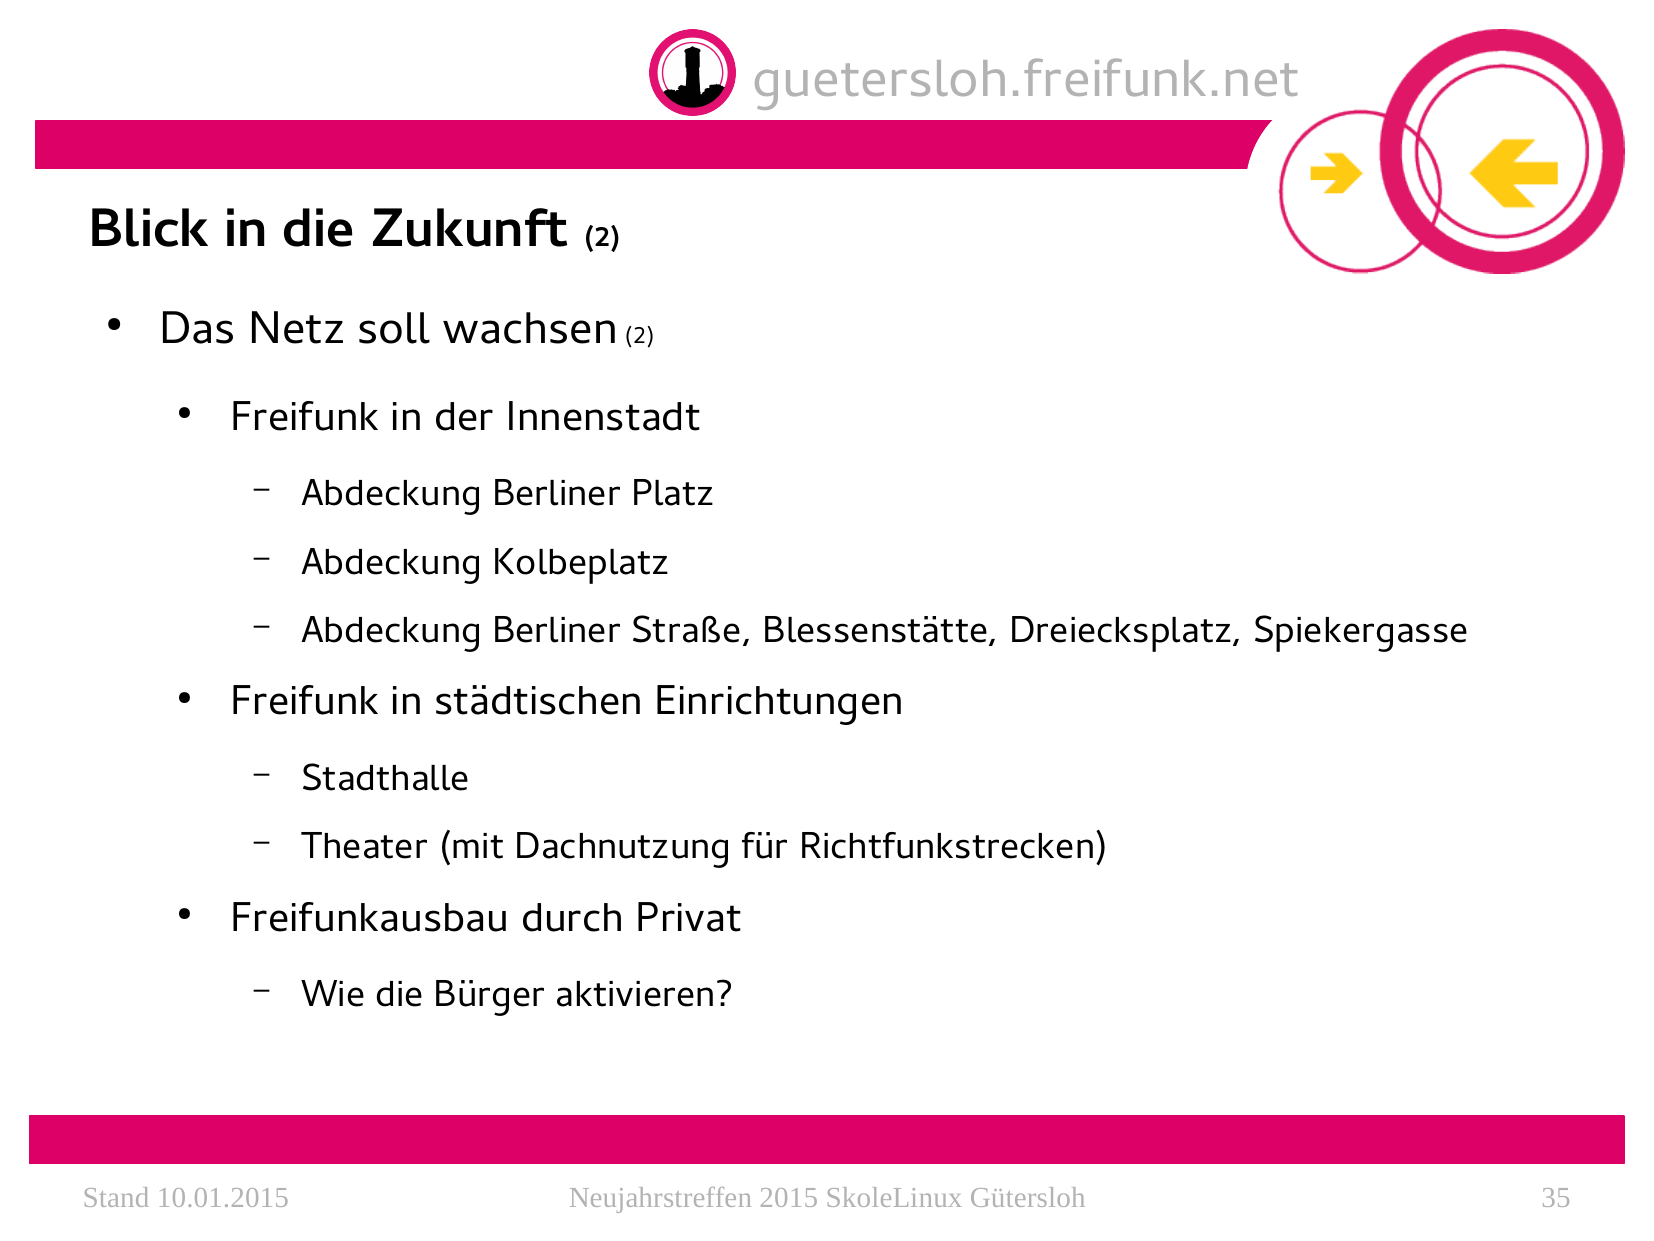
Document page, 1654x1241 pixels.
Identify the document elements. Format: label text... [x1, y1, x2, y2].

picture [649, 29, 736, 116]
list Das Netz soll wachsen (2) Freifunk in der Innenstadt Abdeckung Berliner Platz Abdeckung Kolbeplatz Abdeckung Berliner Straße, Blessenstätte, Dreiecksplatz, Spiekergasse Freifunk in städtischen Einrichtungen Stadthalle Theater (mit Dachnutzung für Richtfunkstrecken) Freifunkausbau durch Privat Wie die Bürger aktivieren? [88, 295, 1565, 1098]
picture [1278, 29, 1625, 274]
title Blick in die Zukunft (2) [88, 196, 1123, 271]
